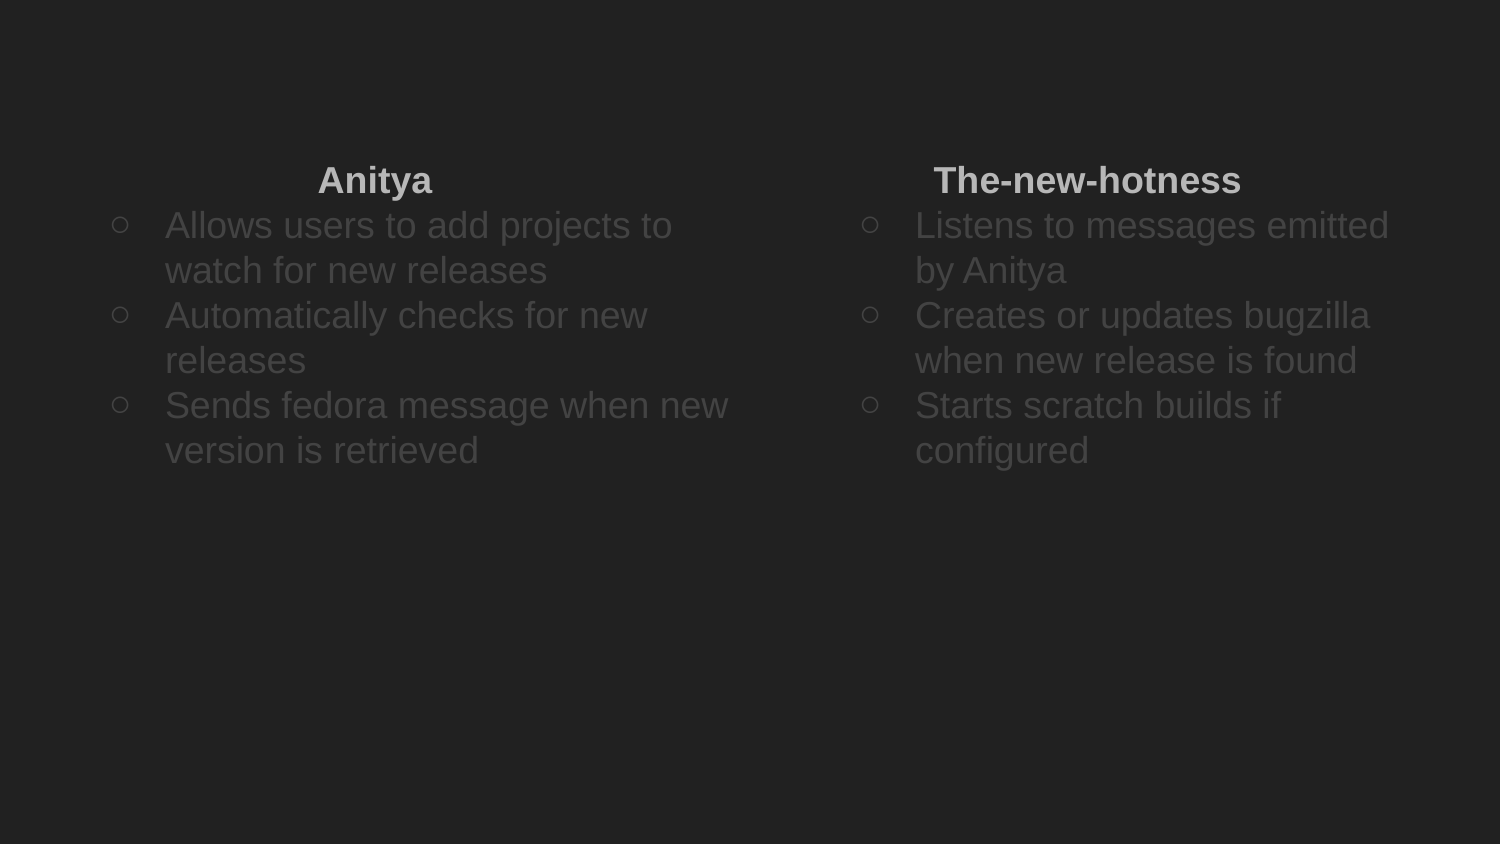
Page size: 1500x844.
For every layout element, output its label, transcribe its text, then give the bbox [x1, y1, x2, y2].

text_box Anitya Allows users to add projects to watch for new releases Automatically checks for new releases Sends fedora message when new version is retrieved [0, 140, 749, 736]
text_box The-new-hotness Listens to messages emitted by Anitya Creates or updates bugzilla when new release is found Starts scratch builds if configured [749, 140, 1426, 736]
